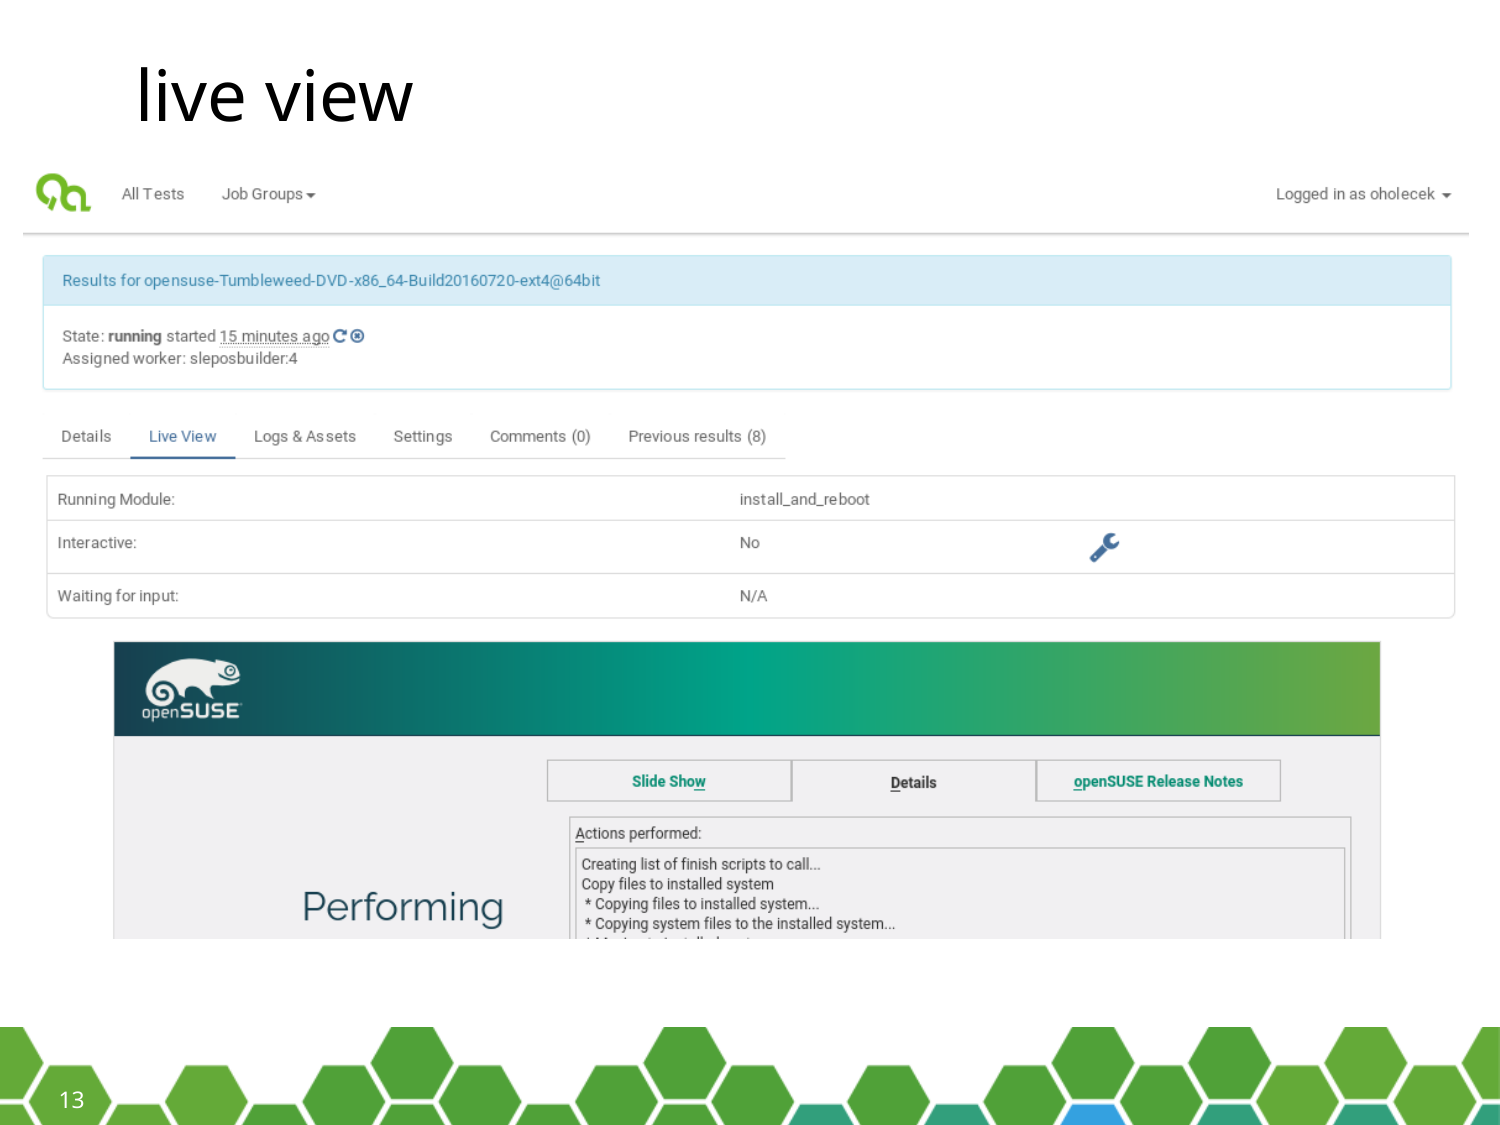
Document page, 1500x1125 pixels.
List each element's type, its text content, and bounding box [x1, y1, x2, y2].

picture [23, 155, 1469, 939]
picture [0, 1027, 1500, 1125]
title live view [135, 12, 1372, 155]
